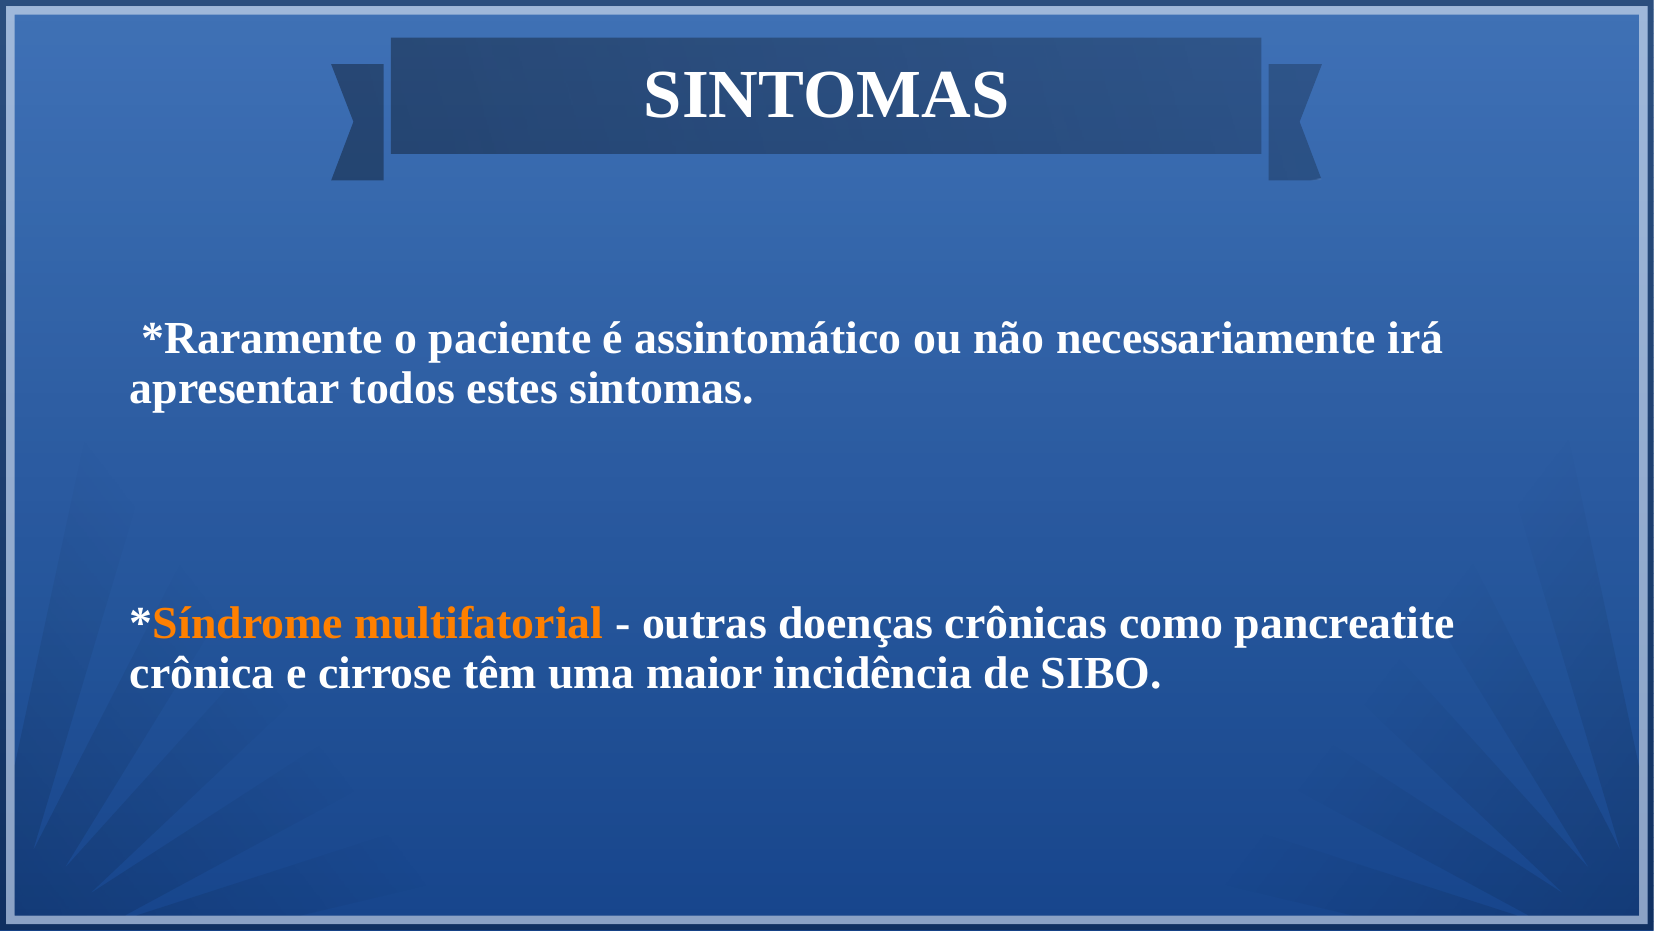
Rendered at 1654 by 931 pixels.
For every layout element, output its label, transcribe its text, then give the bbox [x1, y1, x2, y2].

title SINTOMAS [389, 17, 1264, 172]
list *Raramente o paciente é assintomático ou não necessariamente irá apresentar todos estes sintomas. *Síndrome multifatorial - outras doenças crônicas como pancreatite crônica e cirrose têm uma maior incidência de SIBO. [59, 203, 1548, 827]
